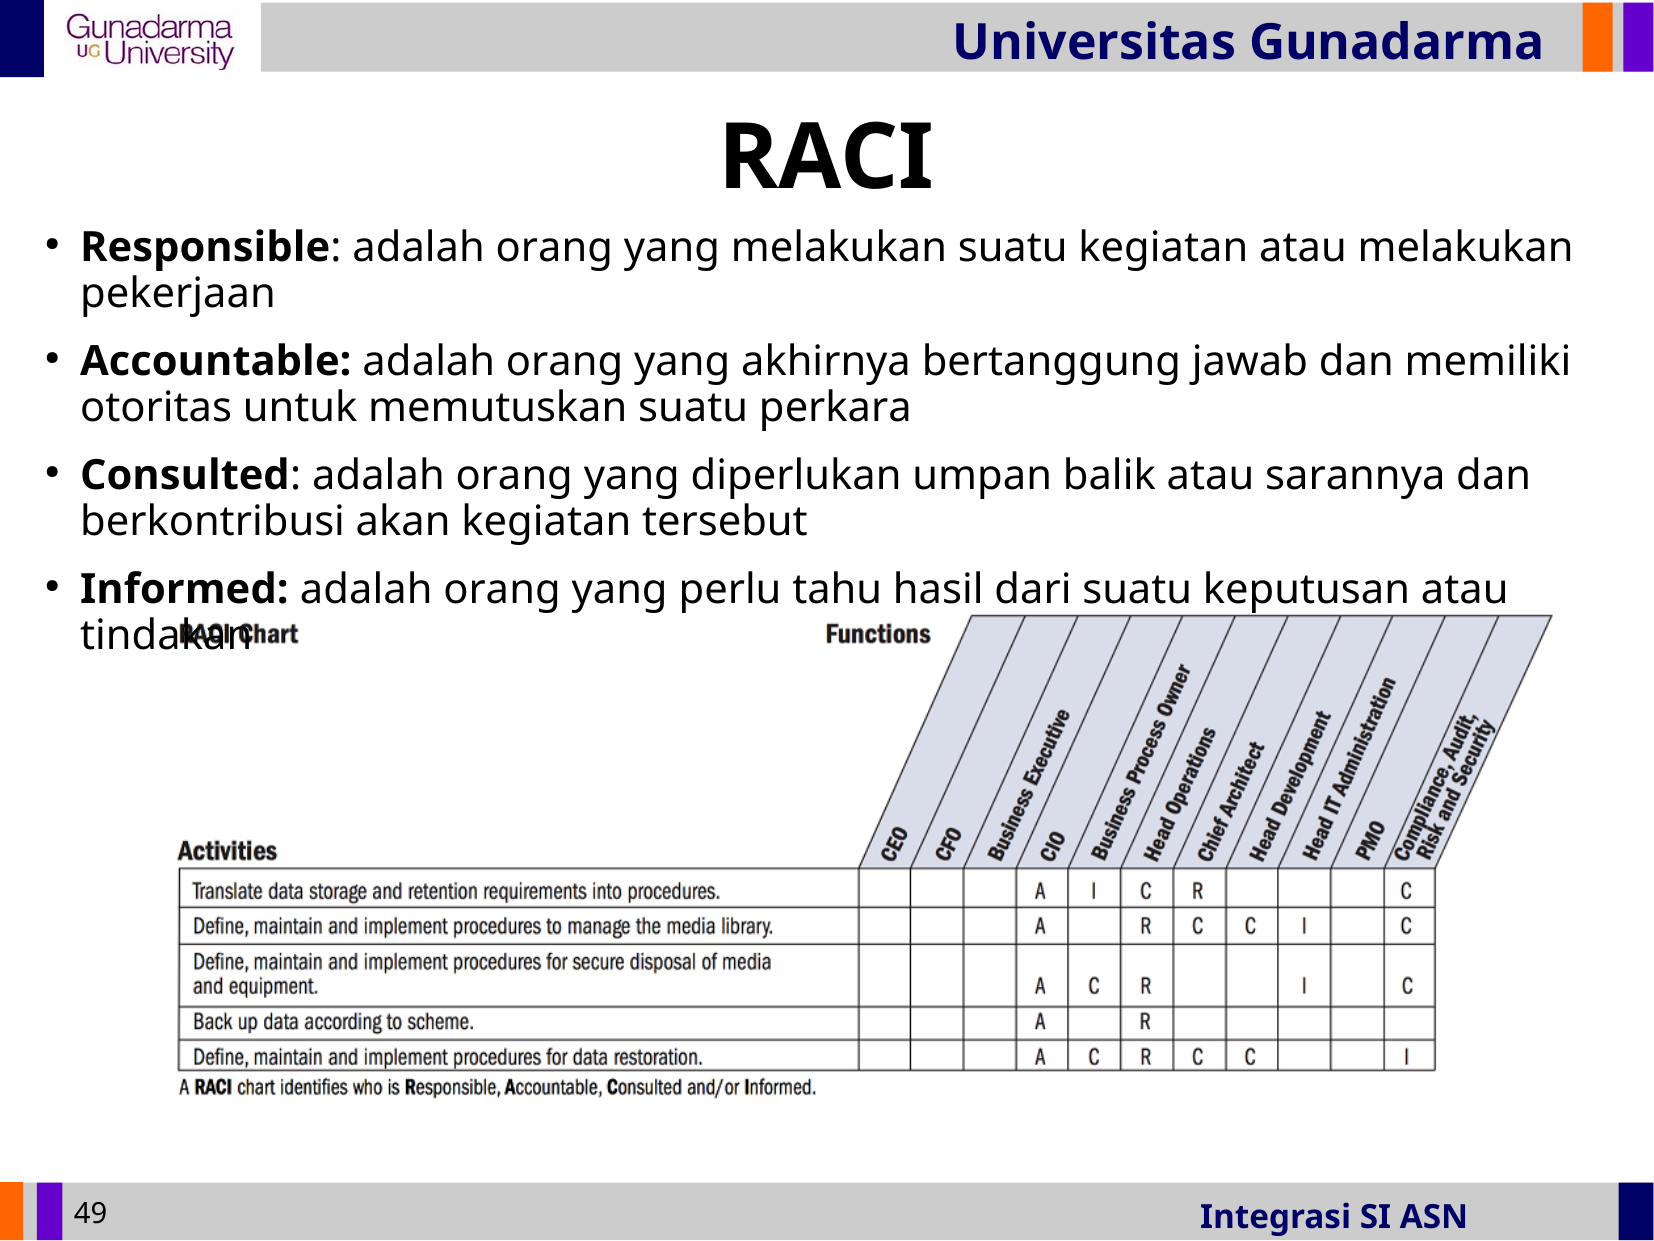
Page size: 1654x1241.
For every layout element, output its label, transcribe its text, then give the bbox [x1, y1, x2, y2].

picture [65, 0, 235, 70]
title RACI [82, 49, 1571, 216]
text_box Responsible: adalah orang yang melakukan suatu kegiatan atau melakukan pekerjaan Accountable: adalah orang yang akhirnya bertanggung jawab dan memiliki otoritas untuk memutuskan suatu perkara Consulted: adalah orang yang diperlukan umpan balik atau sarannya dan berkontribusi akan kegiatan tersebut Informed: adalah orang yang perlu tahu hasil dari suatu keputusan atau tindakan [30, 216, 1636, 670]
picture [120, 670, 1608, 1128]
